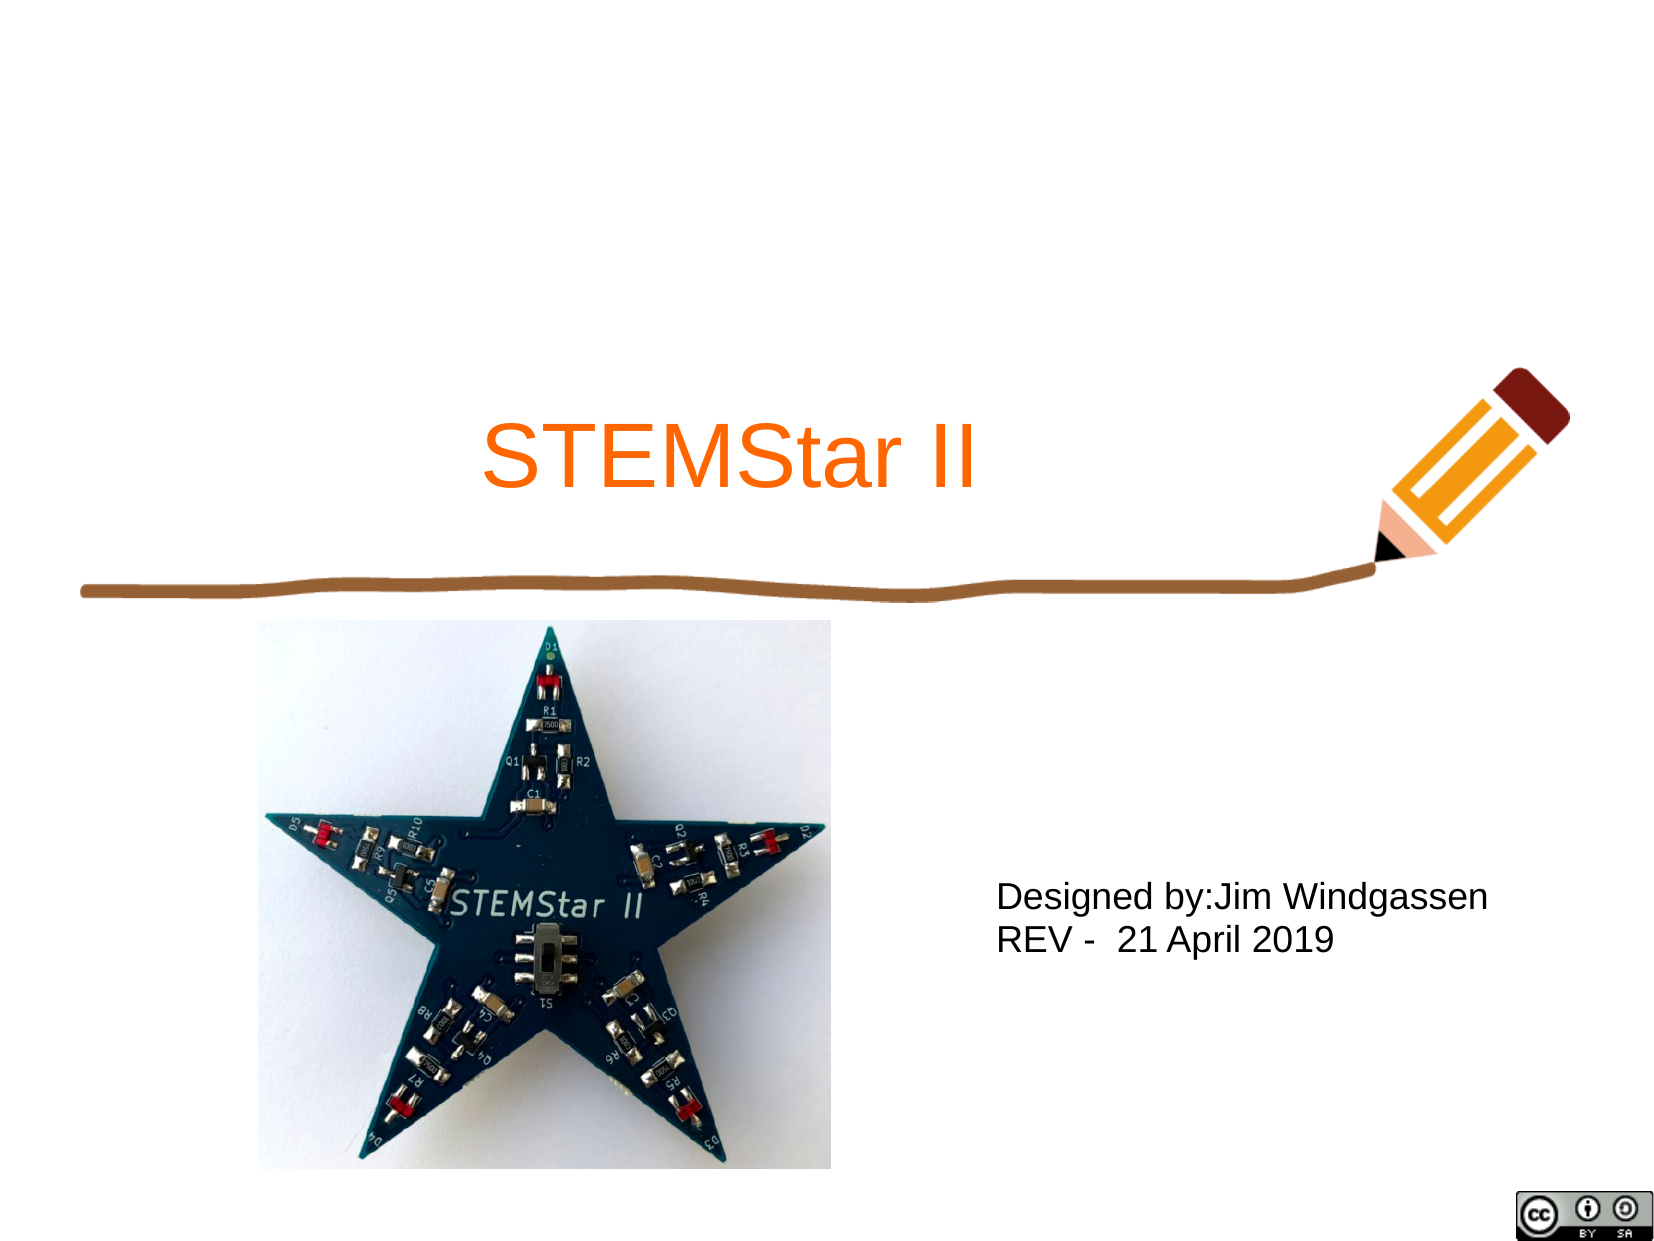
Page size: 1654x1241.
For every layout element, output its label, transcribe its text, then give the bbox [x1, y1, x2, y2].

picture [1516, 1191, 1654, 1241]
title STEMStar II [82, 352, 1379, 560]
picture [258, 620, 831, 1169]
picture [80, 367, 1570, 603]
text_box Designed by:Jim Windgassen REV - 21 April 2019 [981, 868, 1522, 967]
